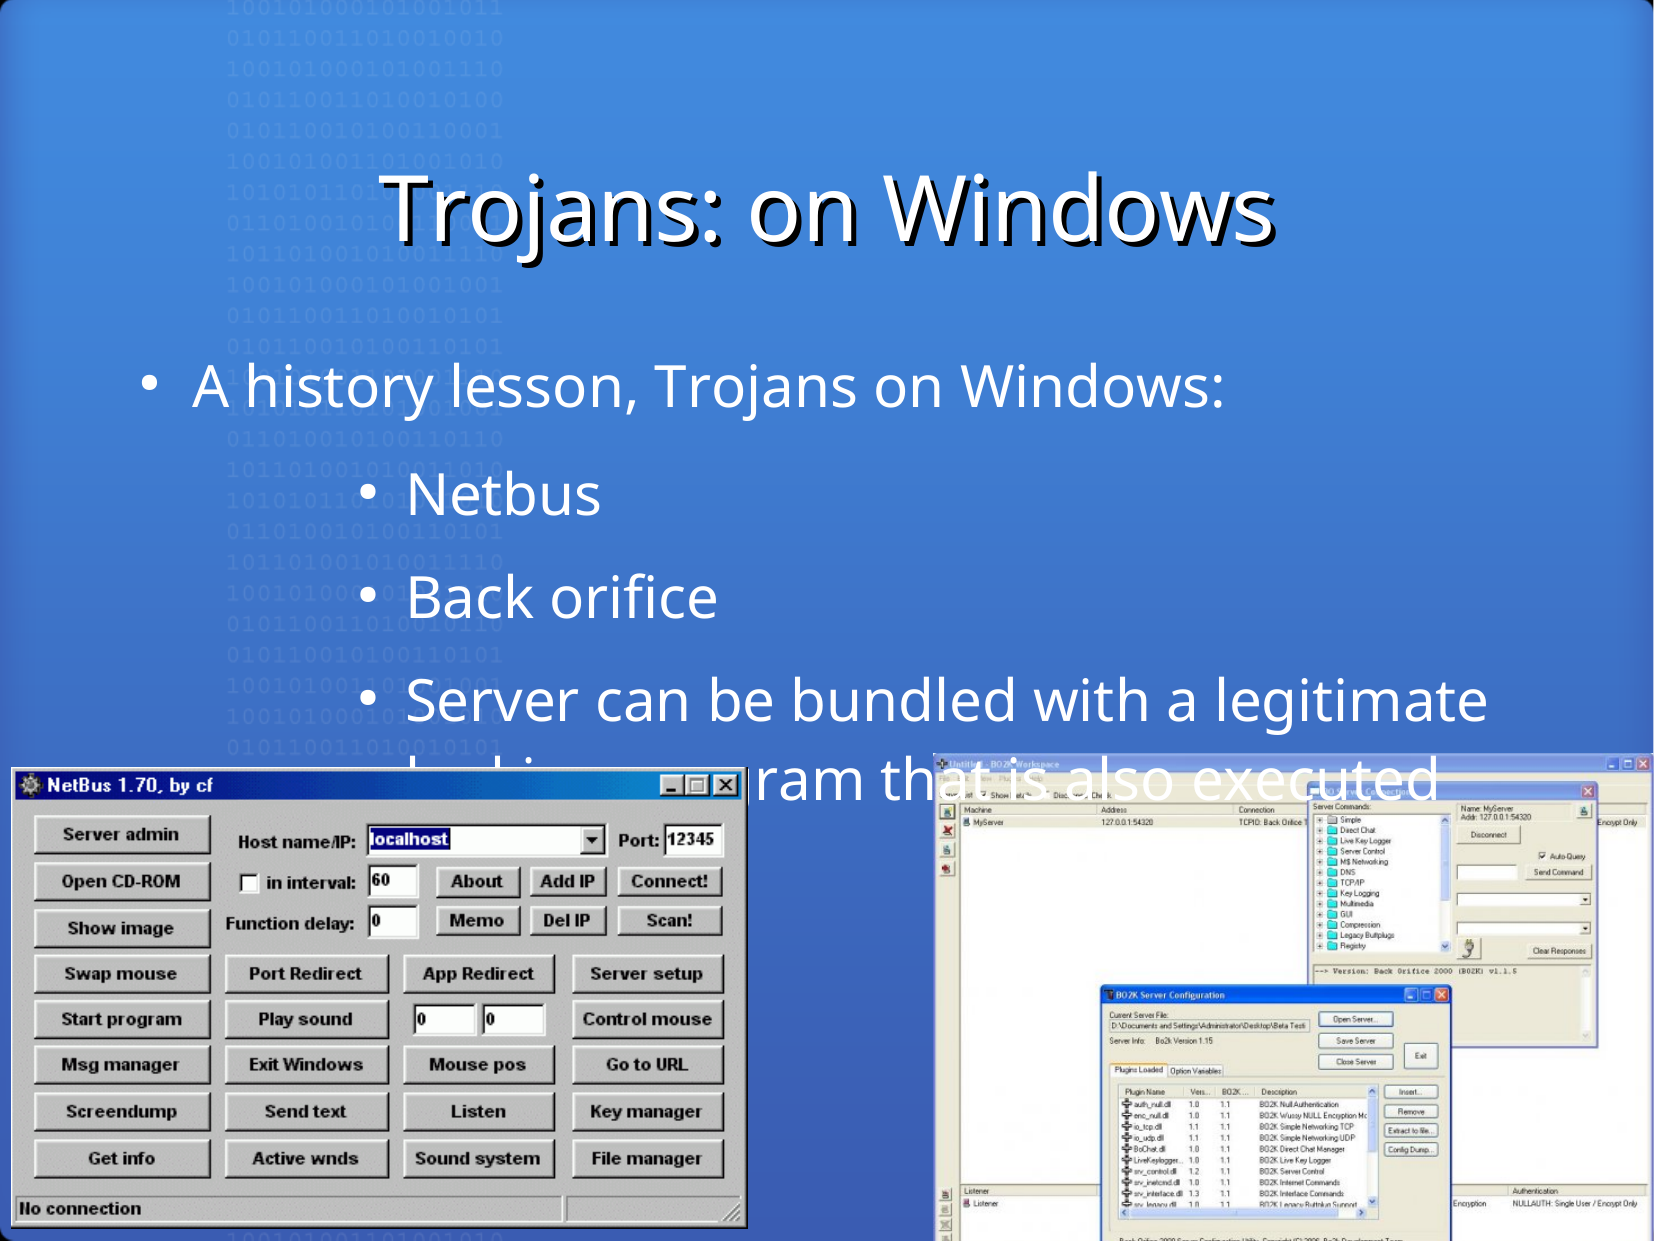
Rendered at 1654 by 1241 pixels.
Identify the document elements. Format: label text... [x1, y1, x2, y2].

picture [0, 0, 1654, 1241]
list A history lesson, Trojans on Windows: Netbus Back orifice Server can be bundled with a legitimate looking program that is also executed [121, 344, 1534, 1127]
title Trojans: on Windows [121, 102, 1534, 310]
